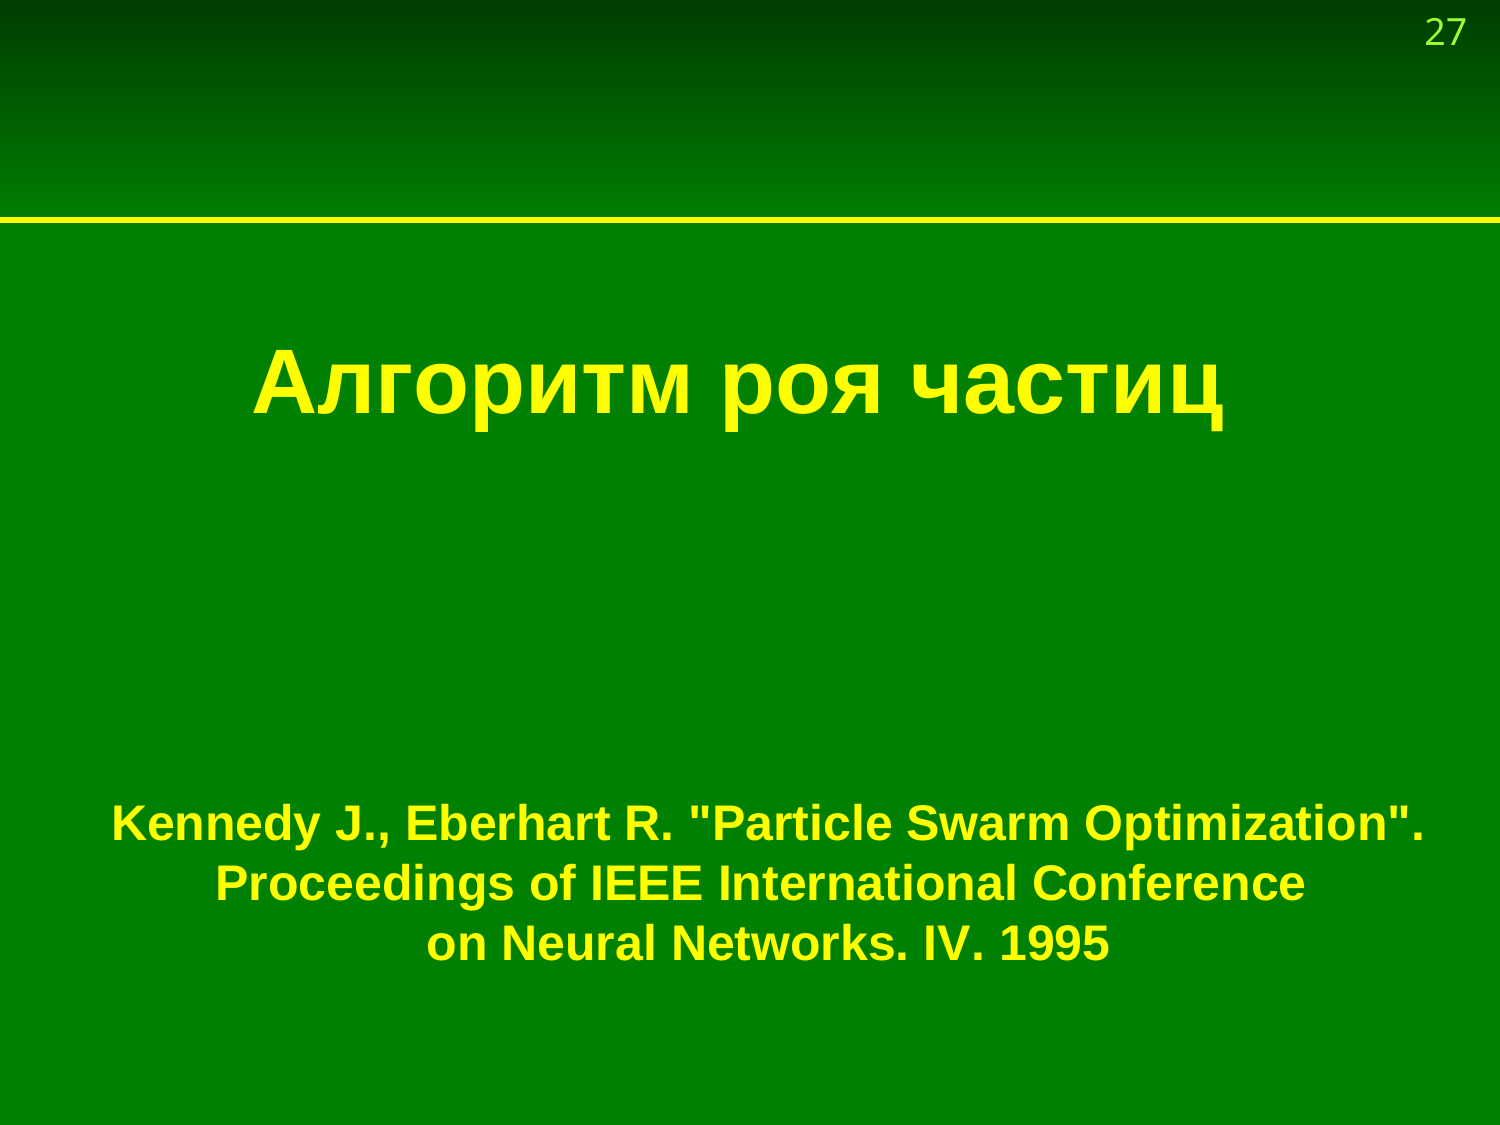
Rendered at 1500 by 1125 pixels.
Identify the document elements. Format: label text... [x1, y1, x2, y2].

text_box Алгоритм роя частиц [29, 314, 1447, 440]
text_box Kennedy J., Eberhart R. "Particle Swarm Optimization". Proceedings of IEEE International Conference on Neural Networks. IV. 1995 [37, 680, 1500, 1081]
